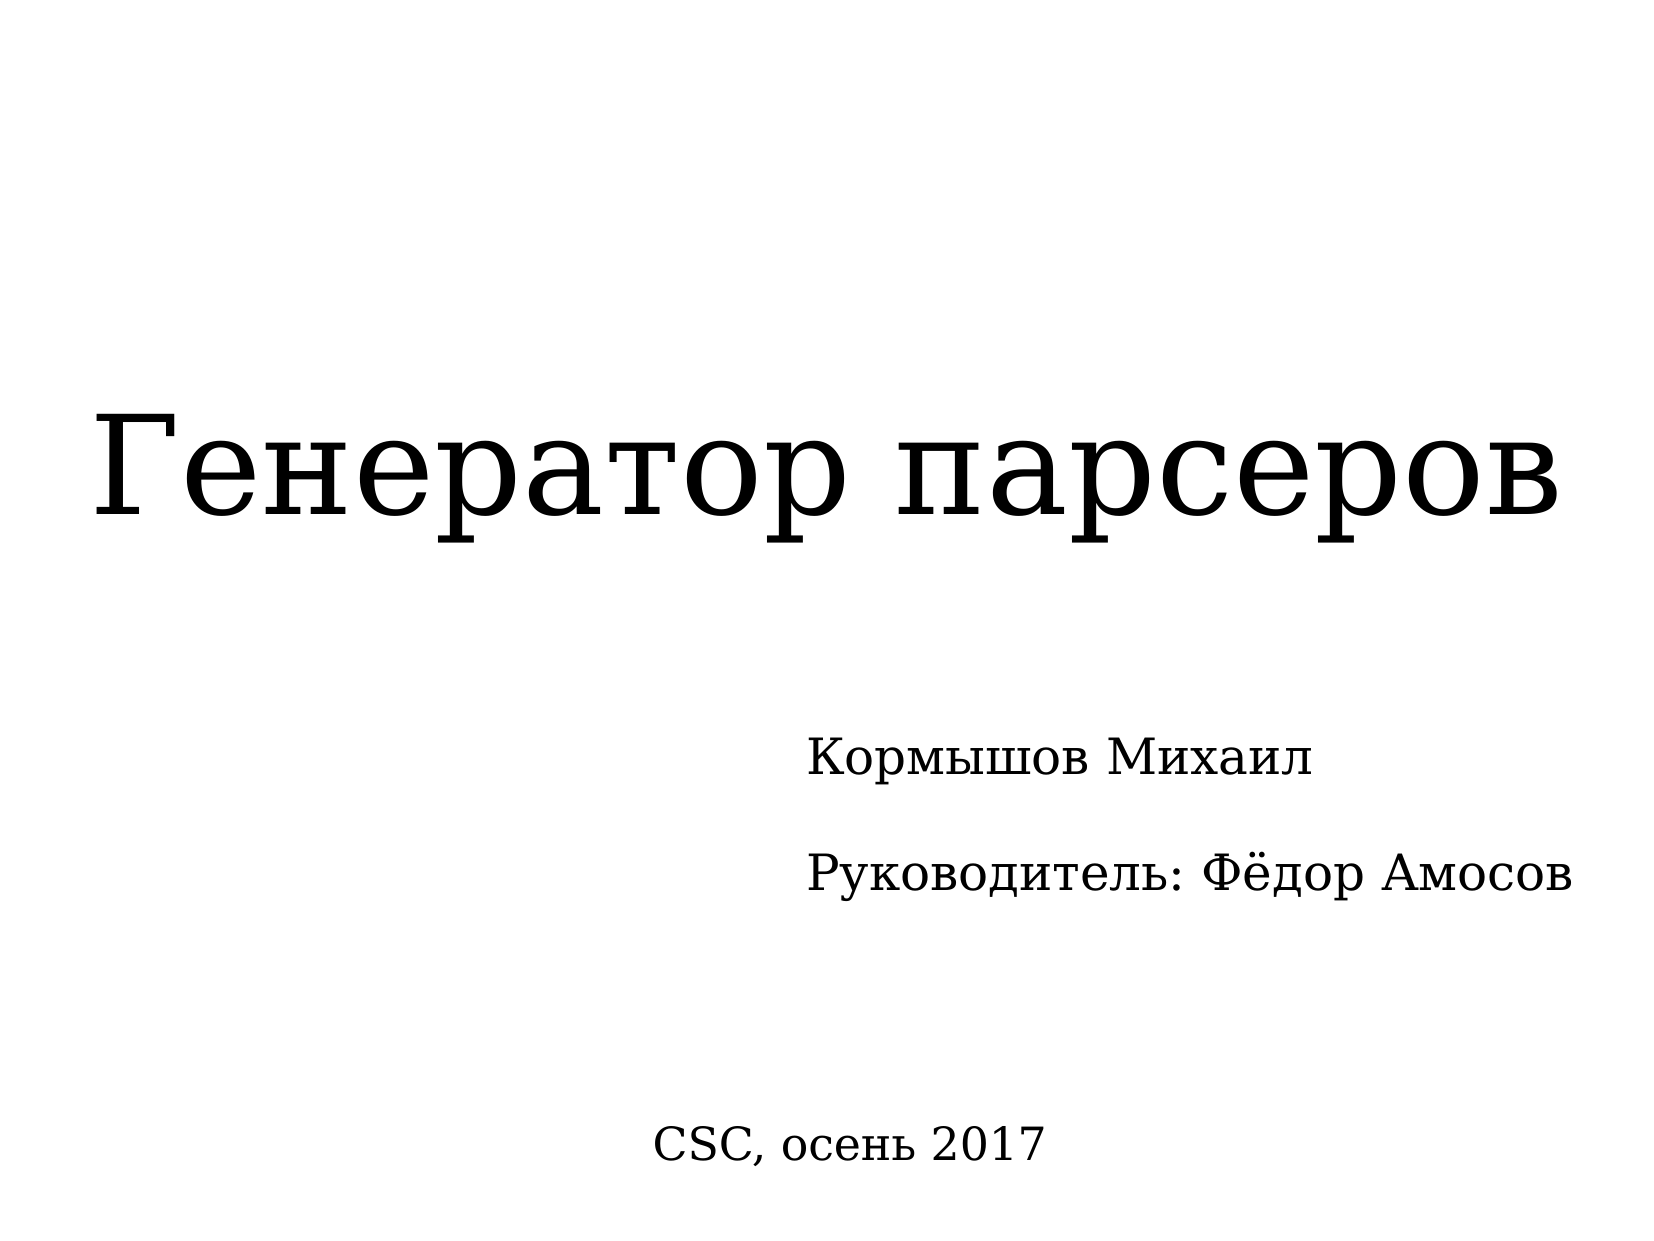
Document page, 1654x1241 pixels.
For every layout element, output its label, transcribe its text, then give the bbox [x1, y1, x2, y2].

text_box Кормышов Михаил Руководитель: Фёдор Амосов [791, 720, 1607, 969]
text_box CSC, осень 2017 [637, 1110, 1099, 1179]
subtitle Генератор парсеров [82, 283, 1571, 650]
